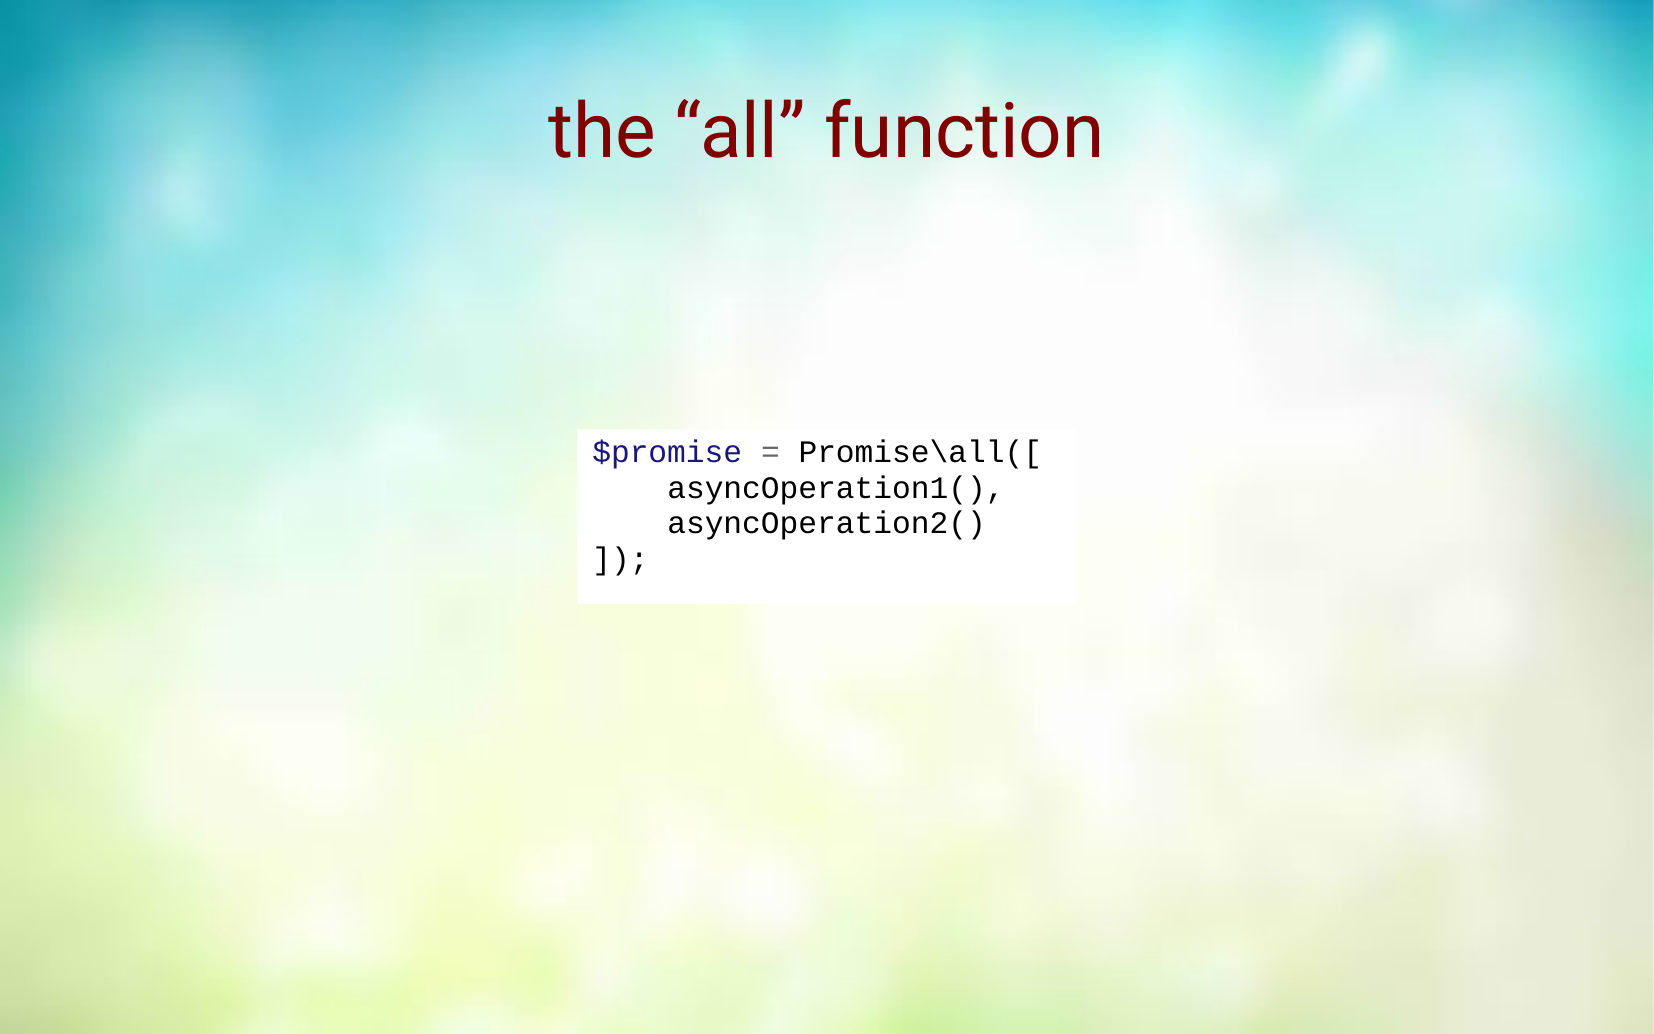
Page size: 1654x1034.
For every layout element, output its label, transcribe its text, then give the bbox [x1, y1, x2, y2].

title the “all” function [82, 41, 1571, 214]
text_box $promise = Promise\all([ asyncOperation1(), asyncOperation2() ]); [577, 429, 1077, 605]
picture [0, 0, 1654, 1034]
